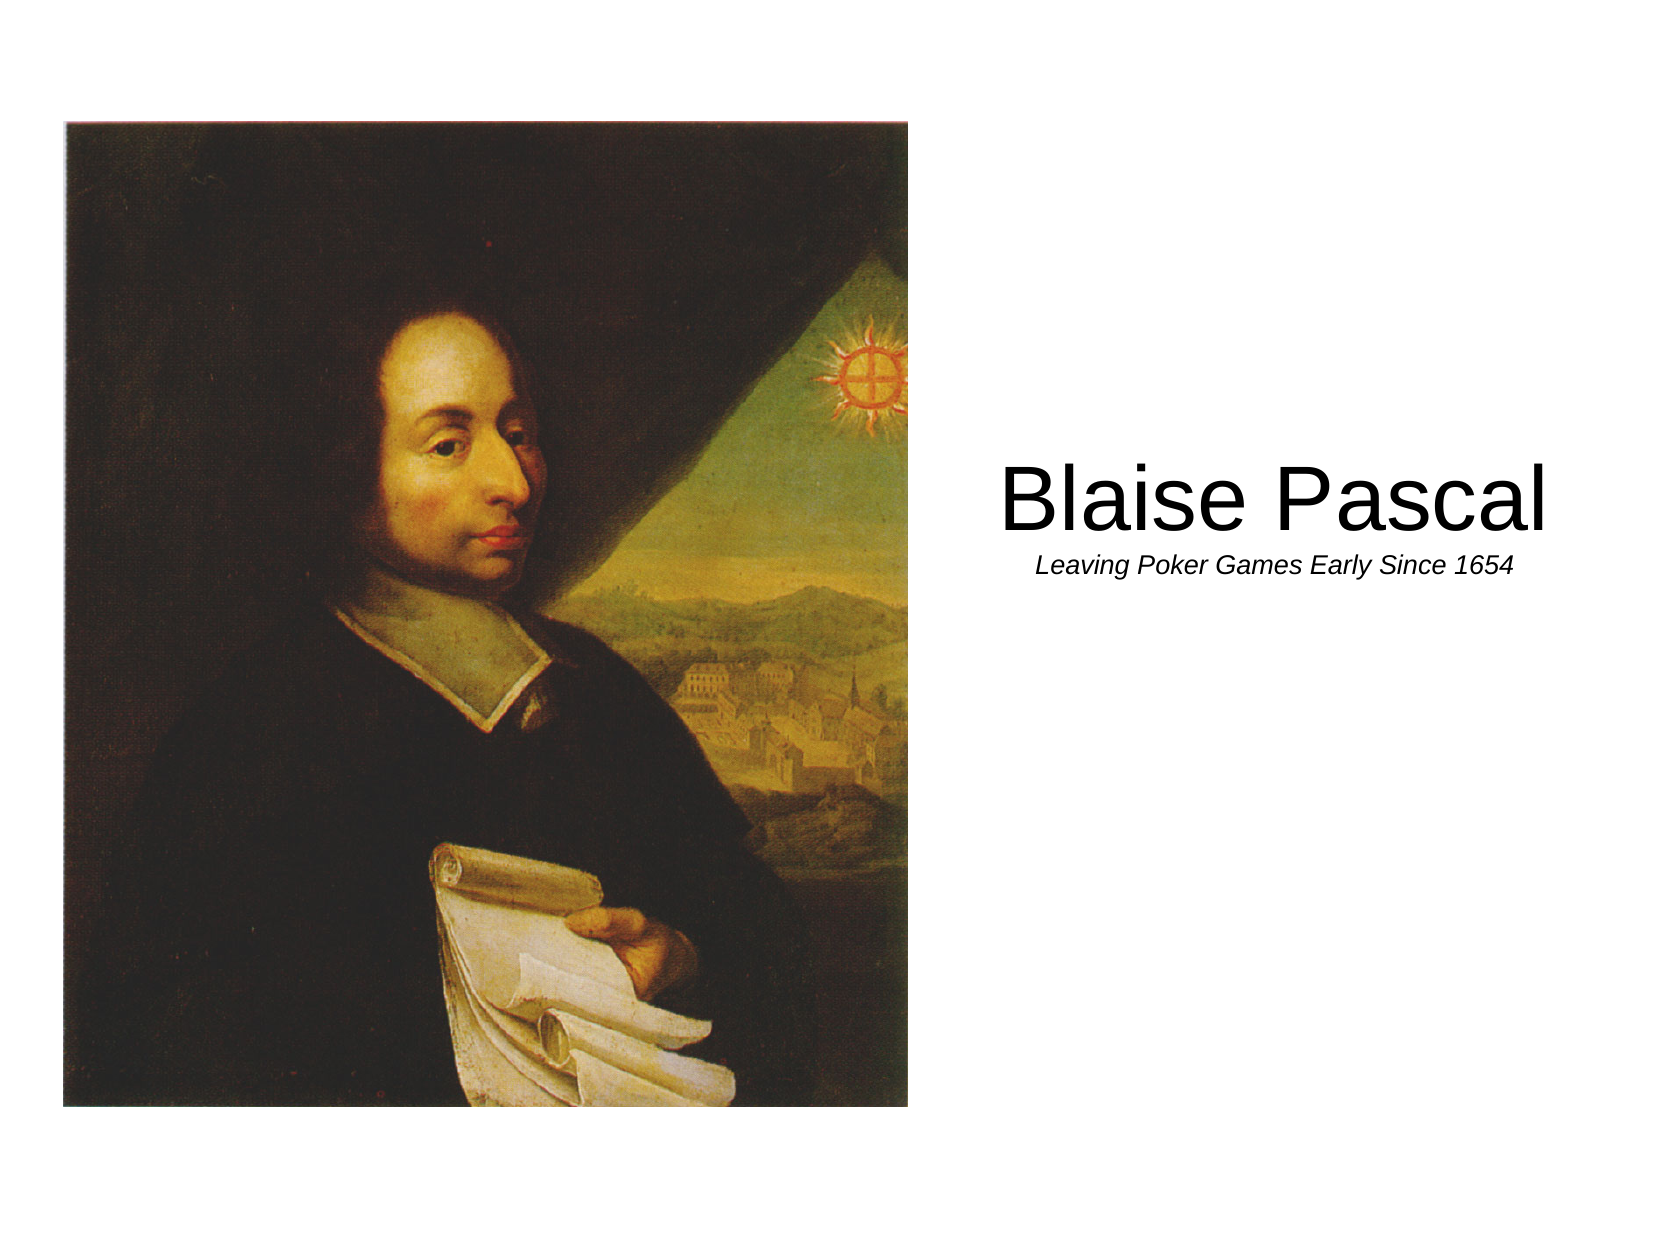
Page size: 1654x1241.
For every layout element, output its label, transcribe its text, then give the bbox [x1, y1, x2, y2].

title Blaise Pascal Leaving Poker Games Early Since 1654 [505, 406, 1654, 621]
picture [63, 121, 908, 1107]
